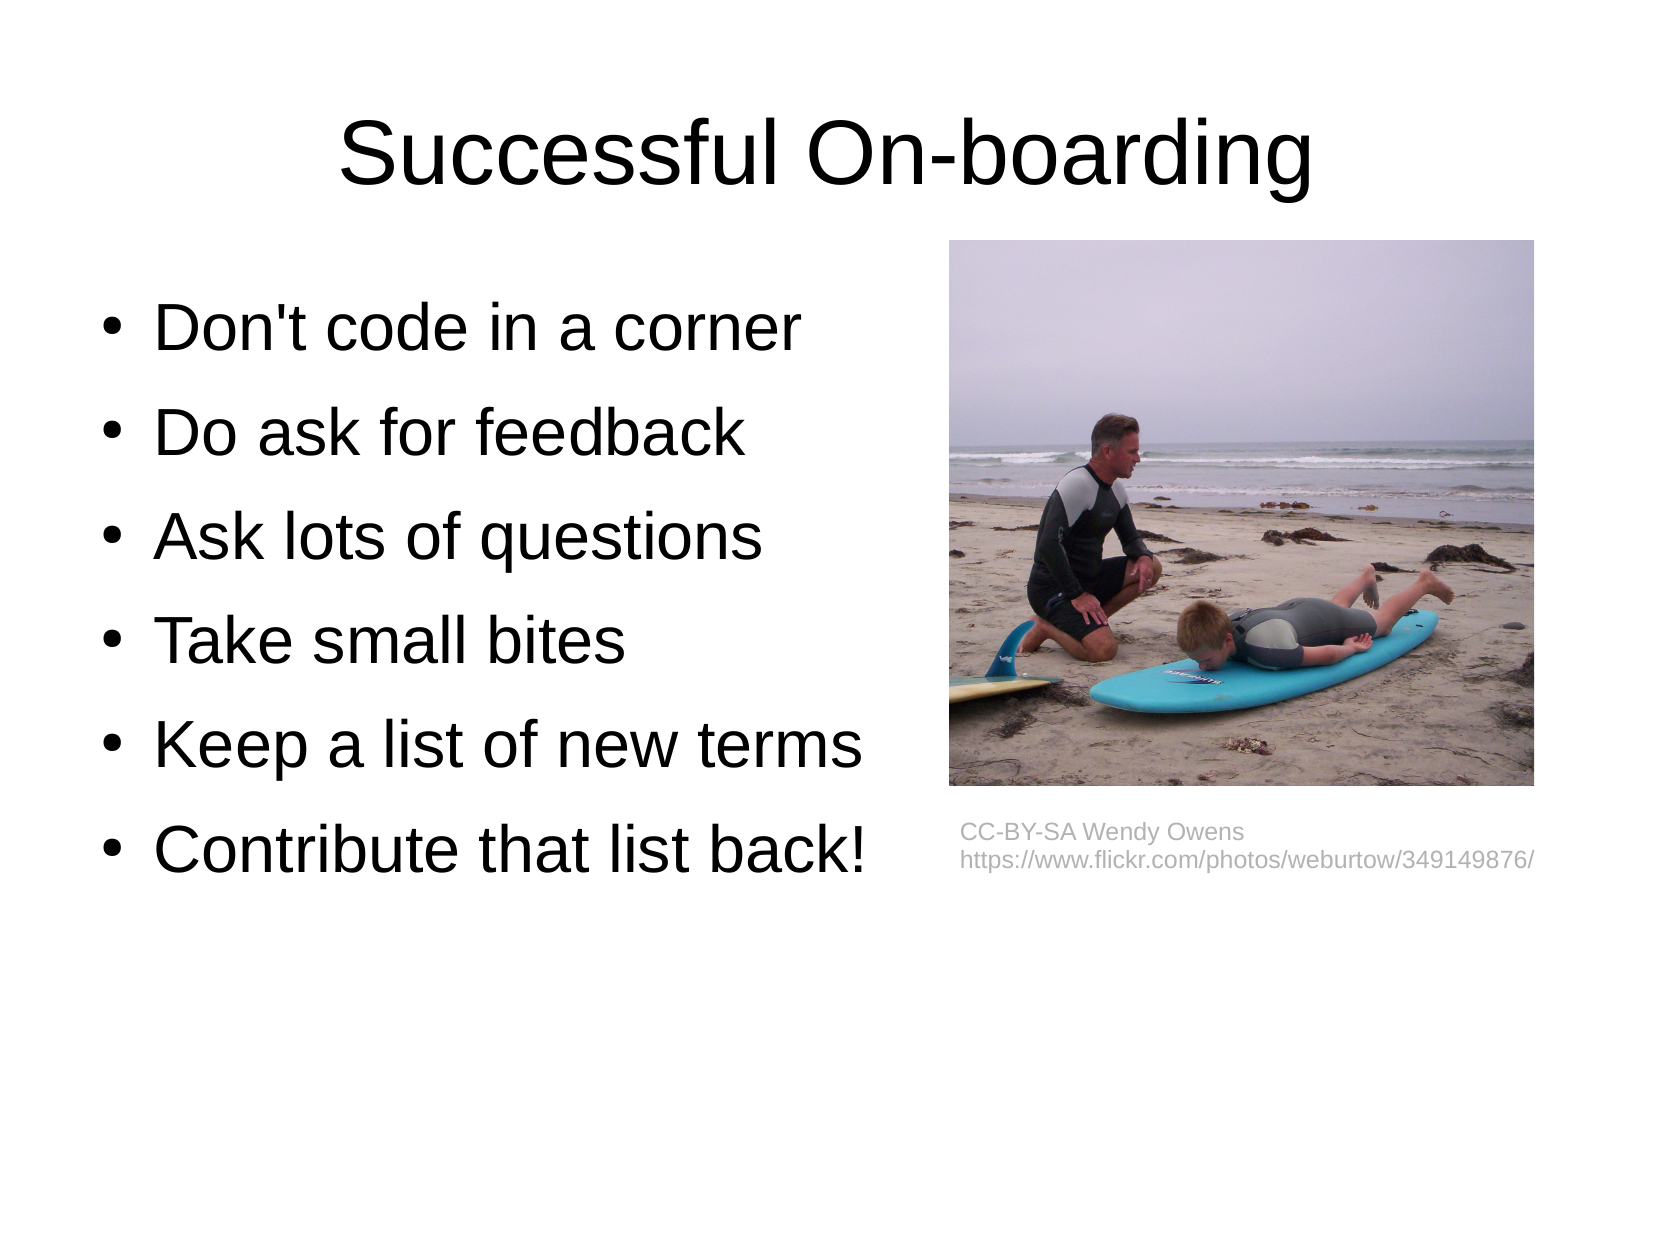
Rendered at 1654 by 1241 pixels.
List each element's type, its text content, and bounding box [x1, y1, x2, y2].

text_box CC-BY-SA Wendy Owens https://www.flickr.com/photos/weburtow/349149876/ [945, 810, 1551, 881]
picture [949, 240, 1535, 786]
title Successful On-boarding [82, 49, 1571, 257]
list Don't code in a corner Do ask for feedback Ask lots of questions Take small bites Keep a list of new terms Contribute that list back! [82, 290, 1571, 1010]
